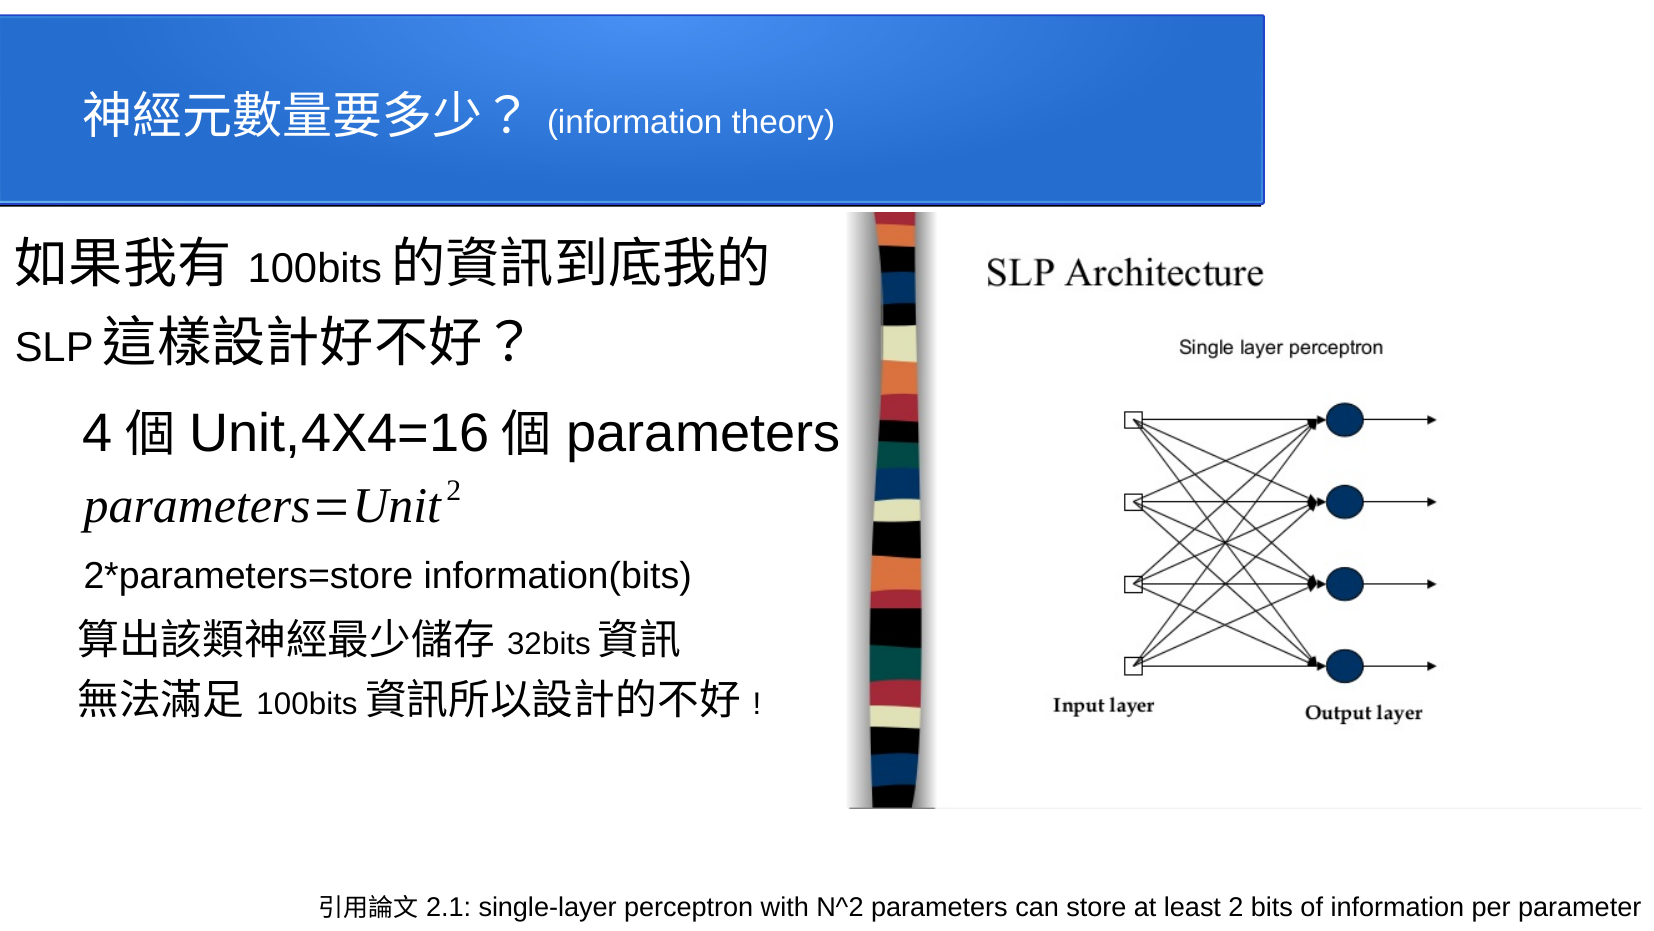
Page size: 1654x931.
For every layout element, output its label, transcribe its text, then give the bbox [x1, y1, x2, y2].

text_box 算出該類神經最少儲存32bits資訊 無法滿足100bits資訊所以設計的不好! [62, 598, 775, 843]
title 神經元數量要多少？(information theory) [82, 35, 1235, 189]
text_box 2*parameters=store information(bits) [68, 547, 707, 598]
text_box 引用論文2.1: single-layer perceptron with N^2 parameters can store at least 2 bits of information per parameter [304, 879, 1654, 928]
chart [65, 472, 474, 535]
list 4個Unit,4X4=16個parameters [82, 224, 846, 764]
picture [846, 212, 1642, 810]
text_box 如果我有100bits的資訊到底我的SLP這樣設計好不好？ [0, 212, 839, 394]
